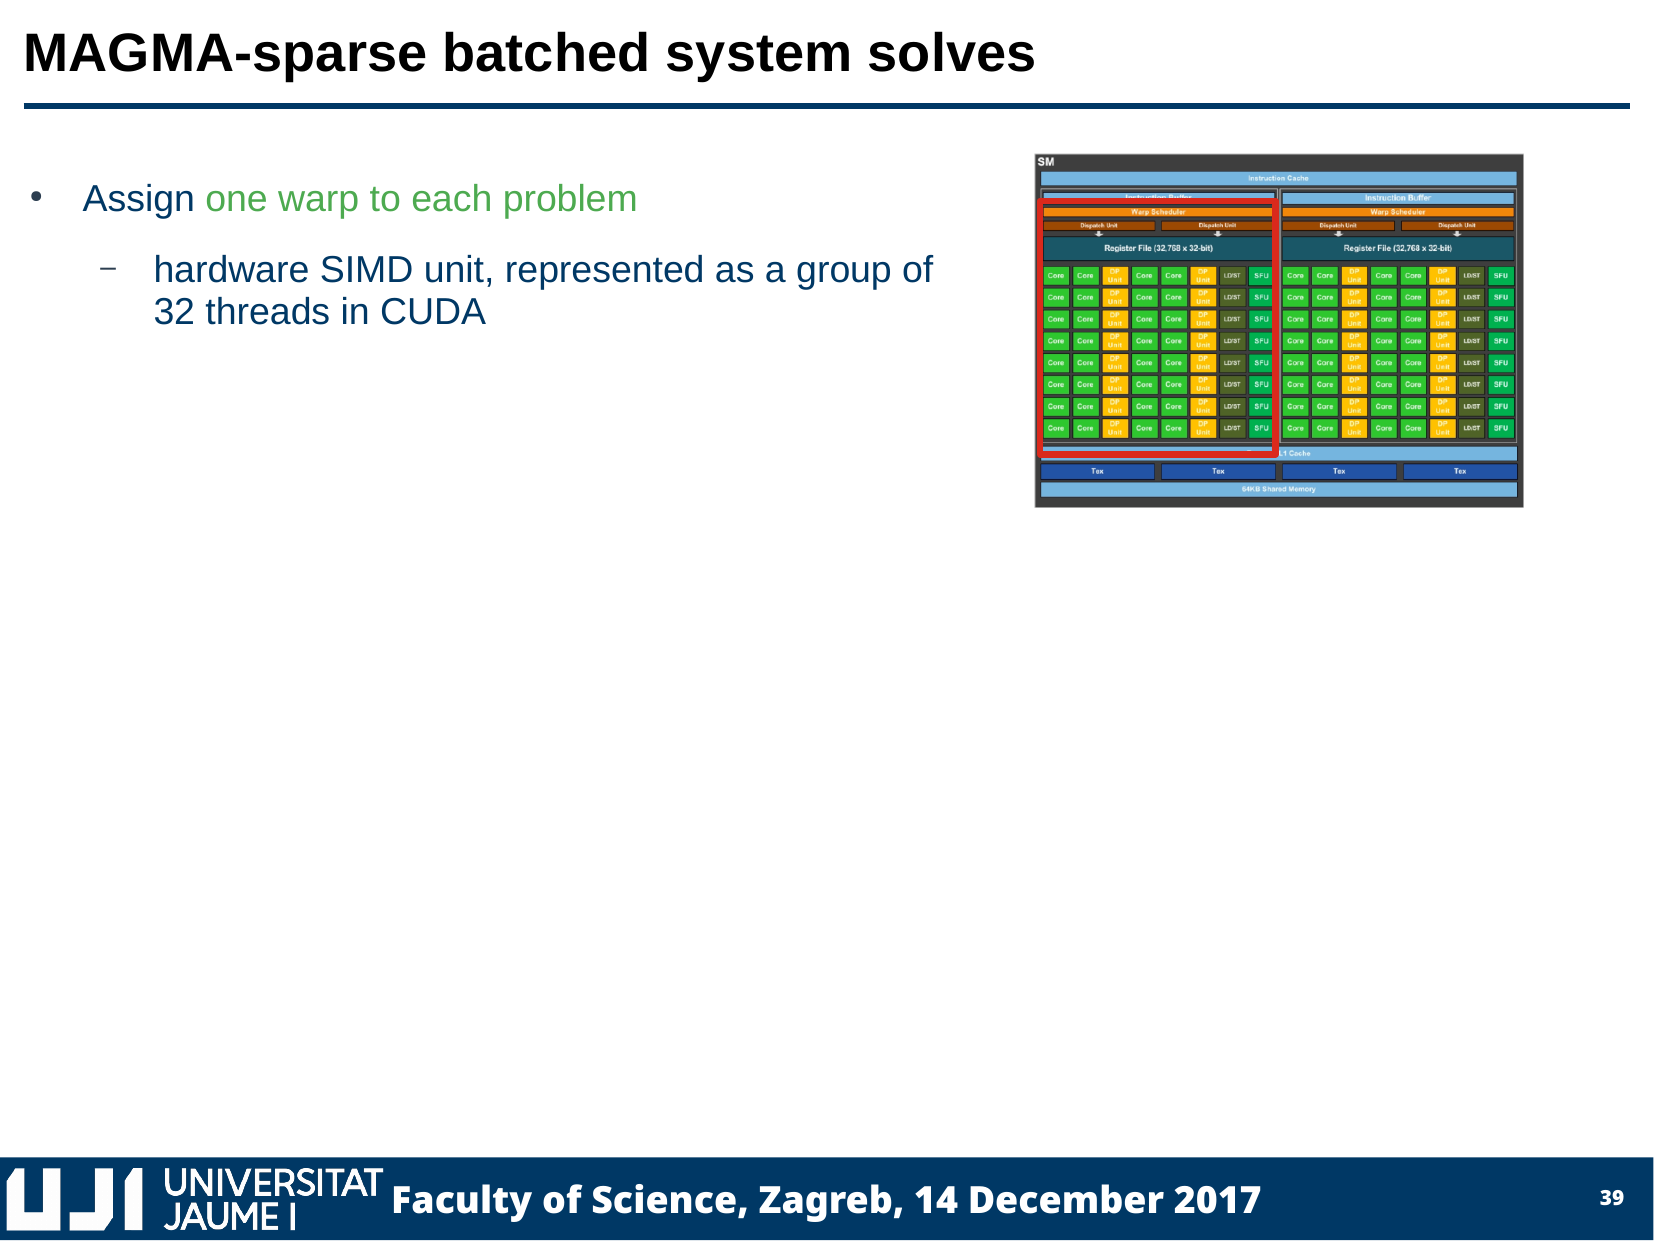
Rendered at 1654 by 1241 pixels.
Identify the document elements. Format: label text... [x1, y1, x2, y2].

list Assign one warp to each problem hardware SIMD unit, represented as a group of 32 threads in CUDA [11, 177, 945, 567]
title MAGMA-sparse batched system solves [23, 0, 1630, 107]
picture [0, 1158, 390, 1241]
picture [1034, 153, 1524, 508]
